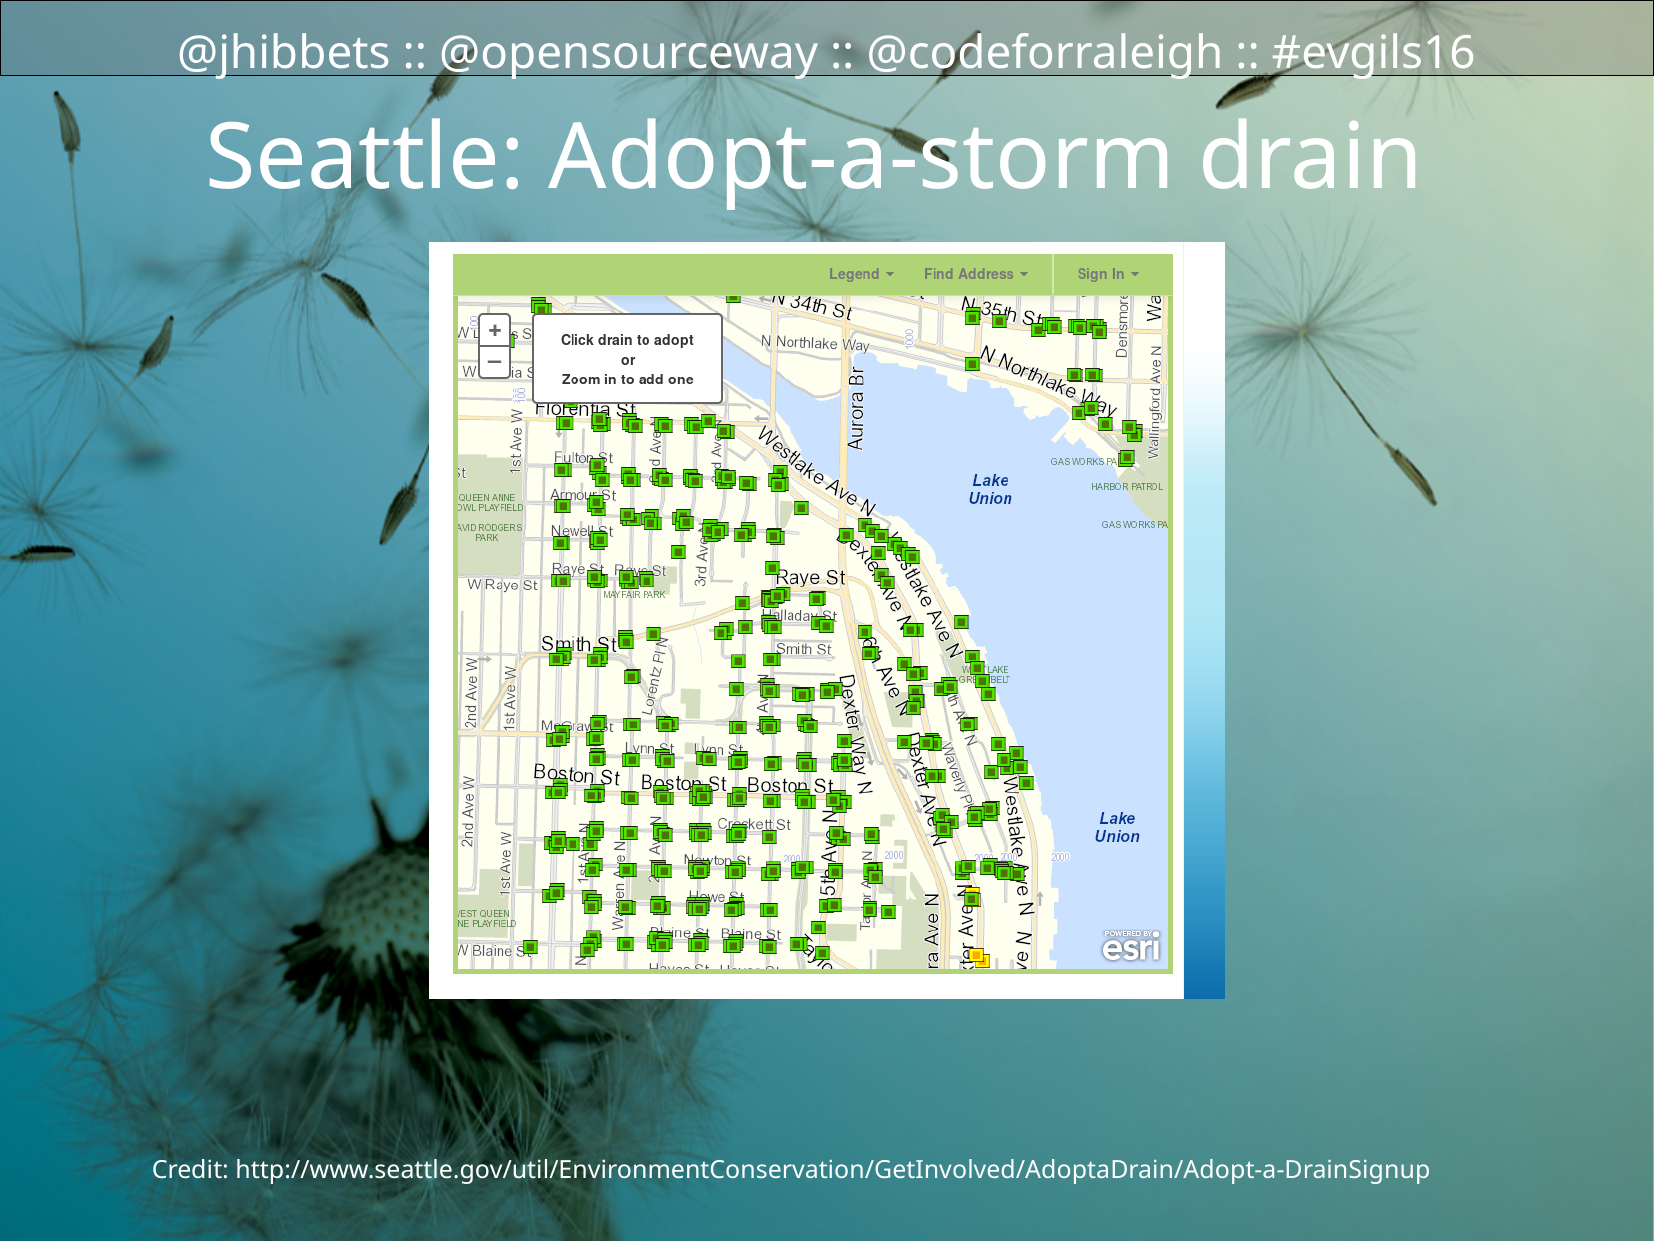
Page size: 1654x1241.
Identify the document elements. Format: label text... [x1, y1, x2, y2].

picture [0, 76, 1654, 1241]
text_box Credit: http://www.seattle.gov/util/EnvironmentConservation/GetInvolved/AdoptaDrain/Adopt-a-DrainSignup [137, 1144, 1461, 1188]
title Seattle: Adopt-a-storm drain [82, 49, 1571, 257]
